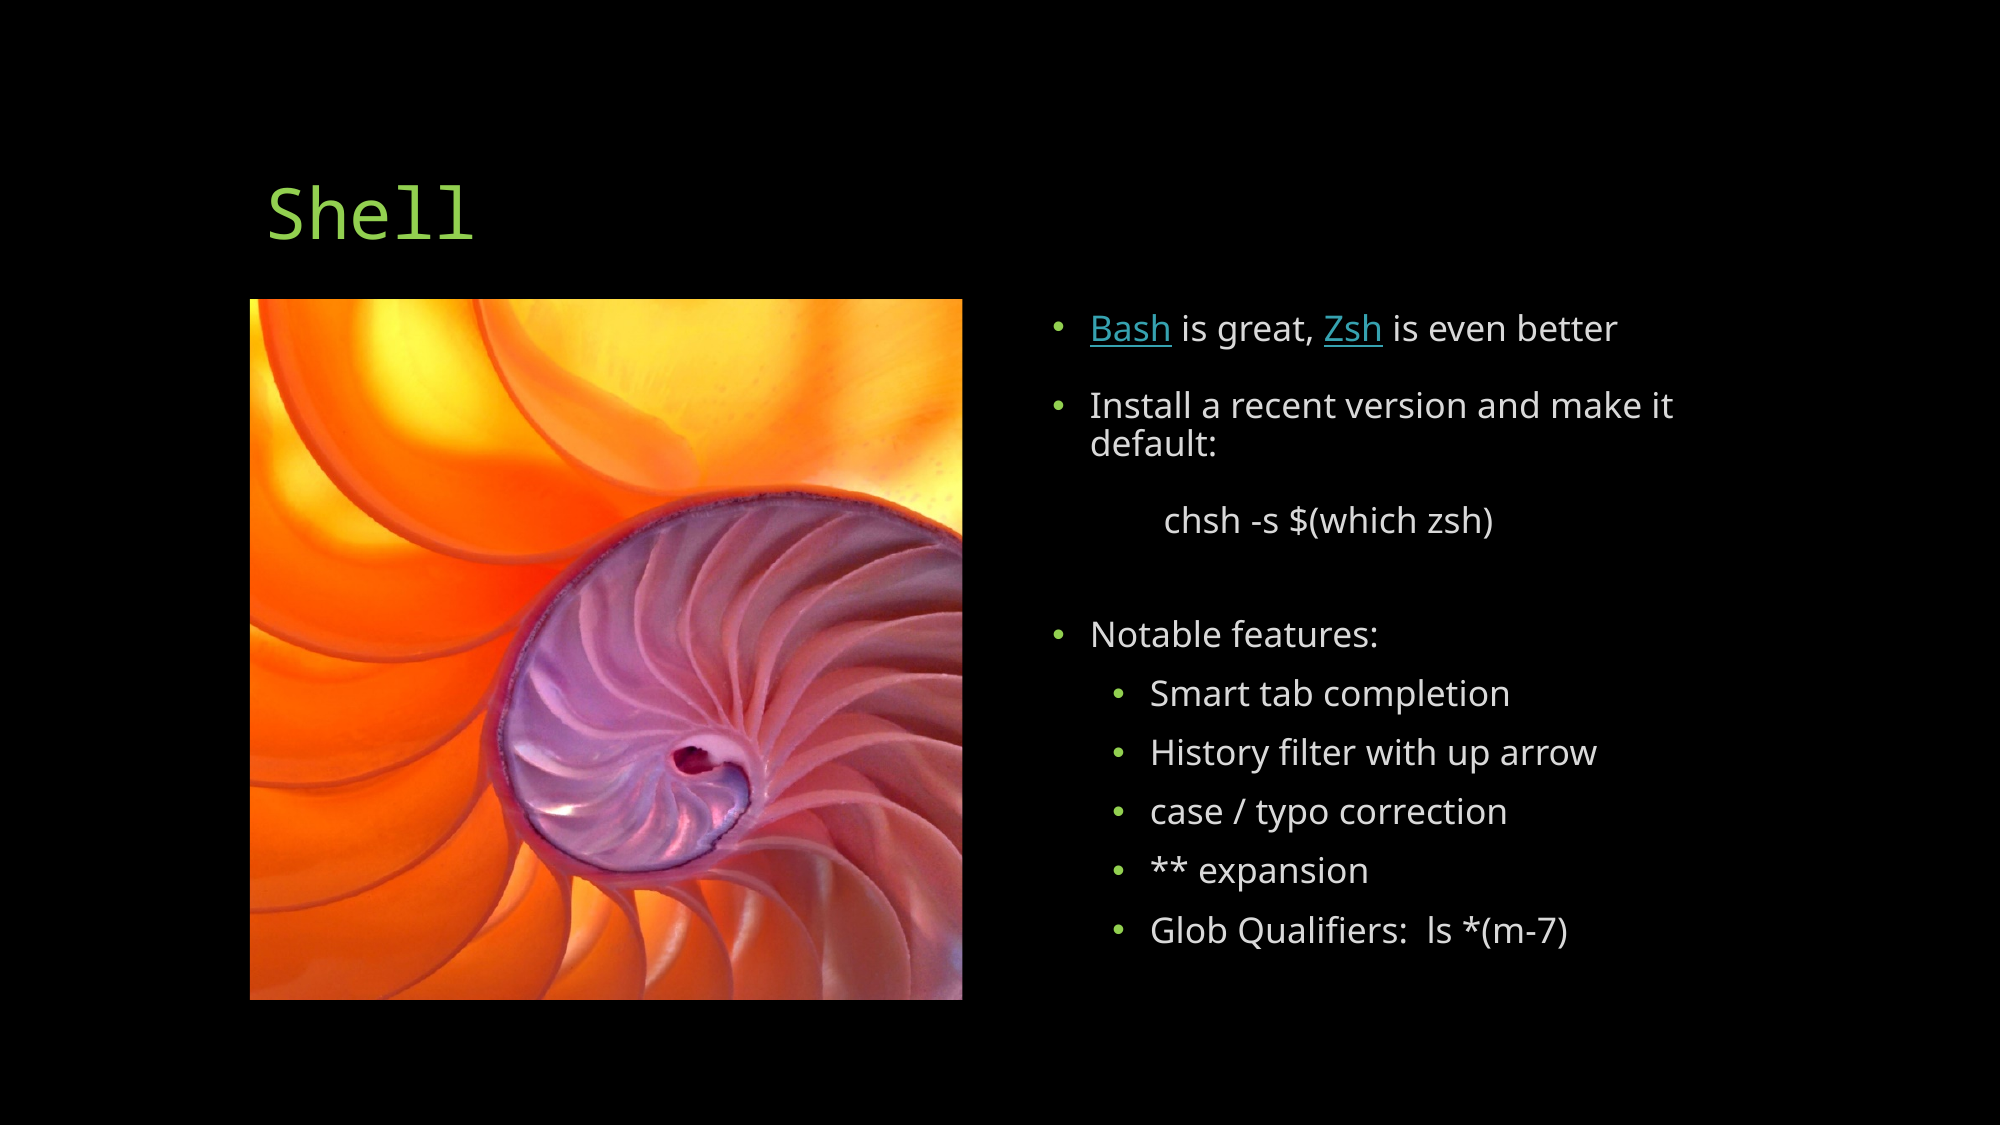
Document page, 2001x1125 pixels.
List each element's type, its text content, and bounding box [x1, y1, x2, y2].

picture [249, 299, 963, 1000]
title Shell [249, 75, 1750, 263]
list Bash is great, Zsh is even better Install a recent version and make it default: chsh -s $(which zsh) Notable features: Smart tab completion History filter with up arrow case / typo correction ** expansion Glob Qualifiers: ls *(m-7) [1037, 299, 1750, 1000]
